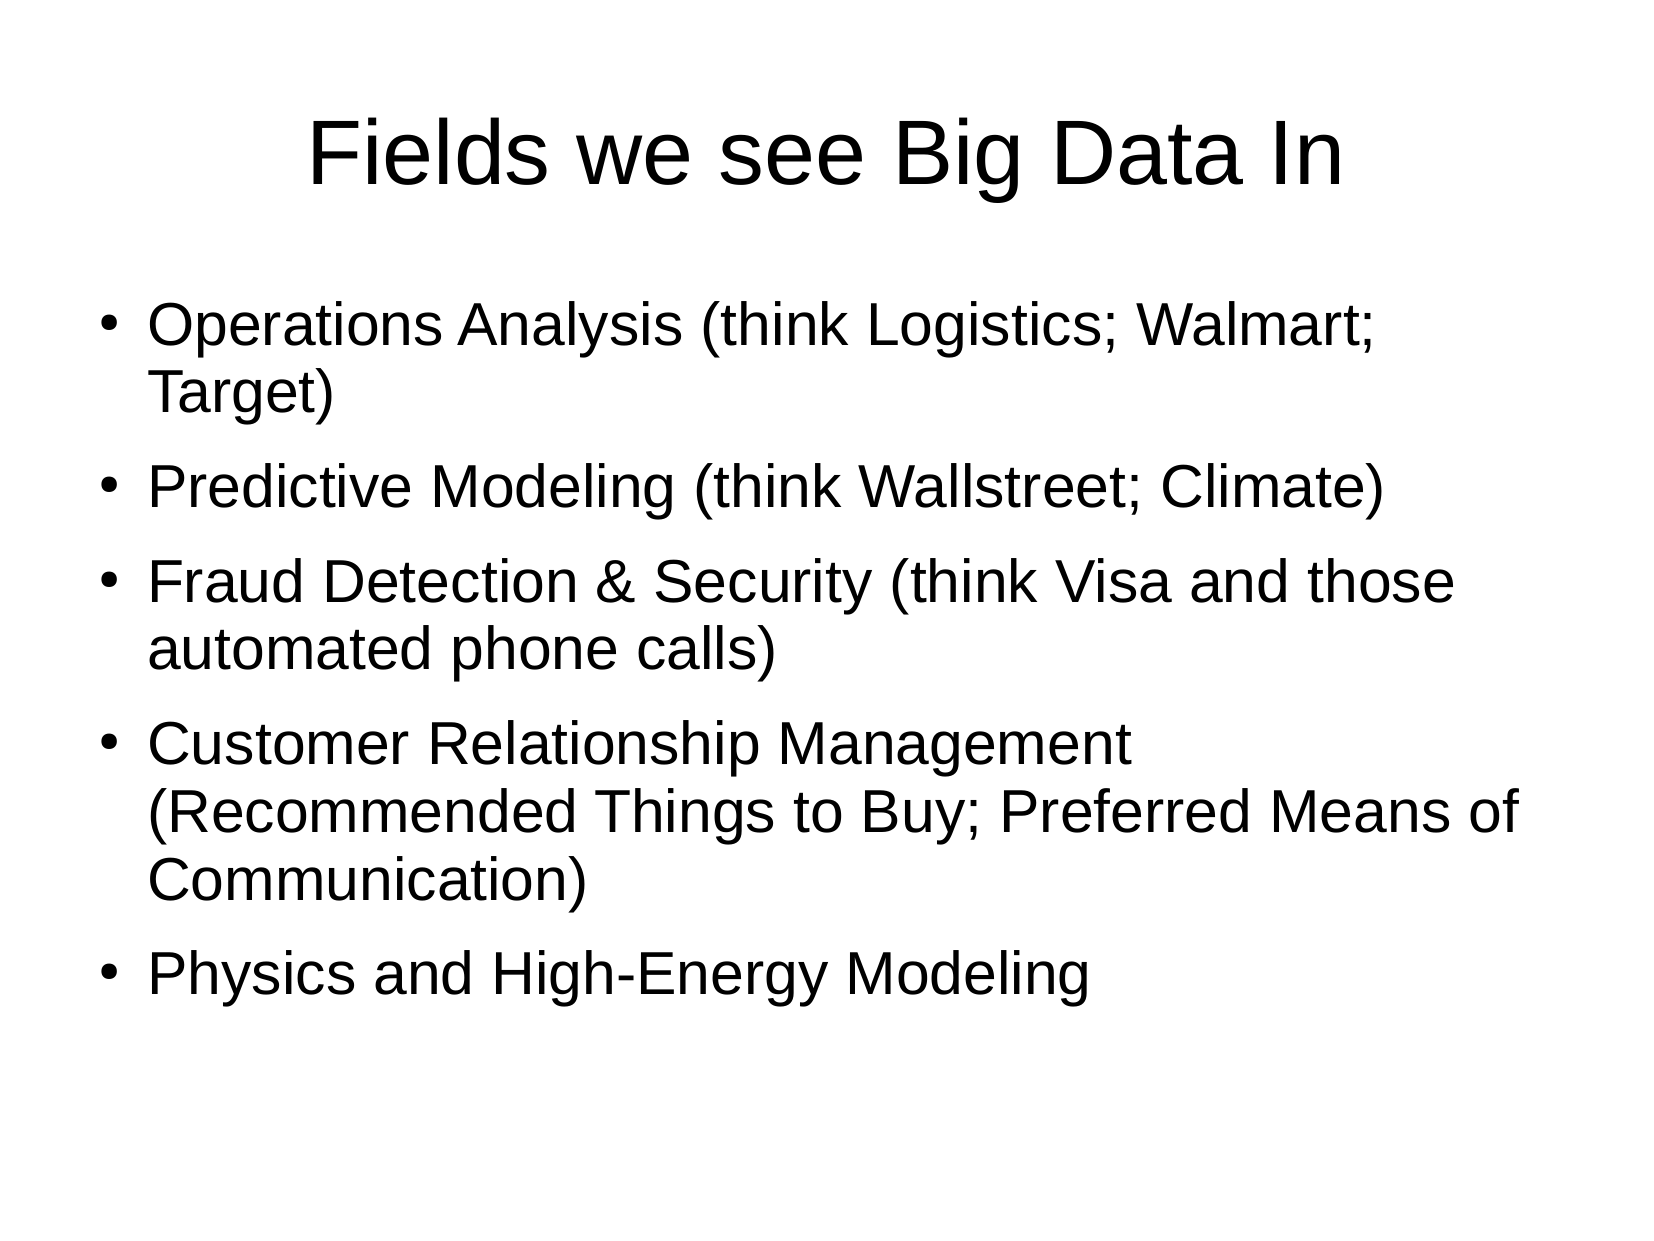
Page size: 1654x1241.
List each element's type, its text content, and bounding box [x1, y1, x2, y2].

list Operations Analysis (think Logistics; Walmart; Target) Predictive Modeling (think Wallstreet; Climate) Fraud Detection & Security (think Visa and those automated phone calls) Customer Relationship Management (Recommended Things to Buy; Preferred Means of Communication) Physics and High-Energy Modeling [82, 290, 1571, 1010]
title Fields we see Big Data In [82, 49, 1571, 257]
